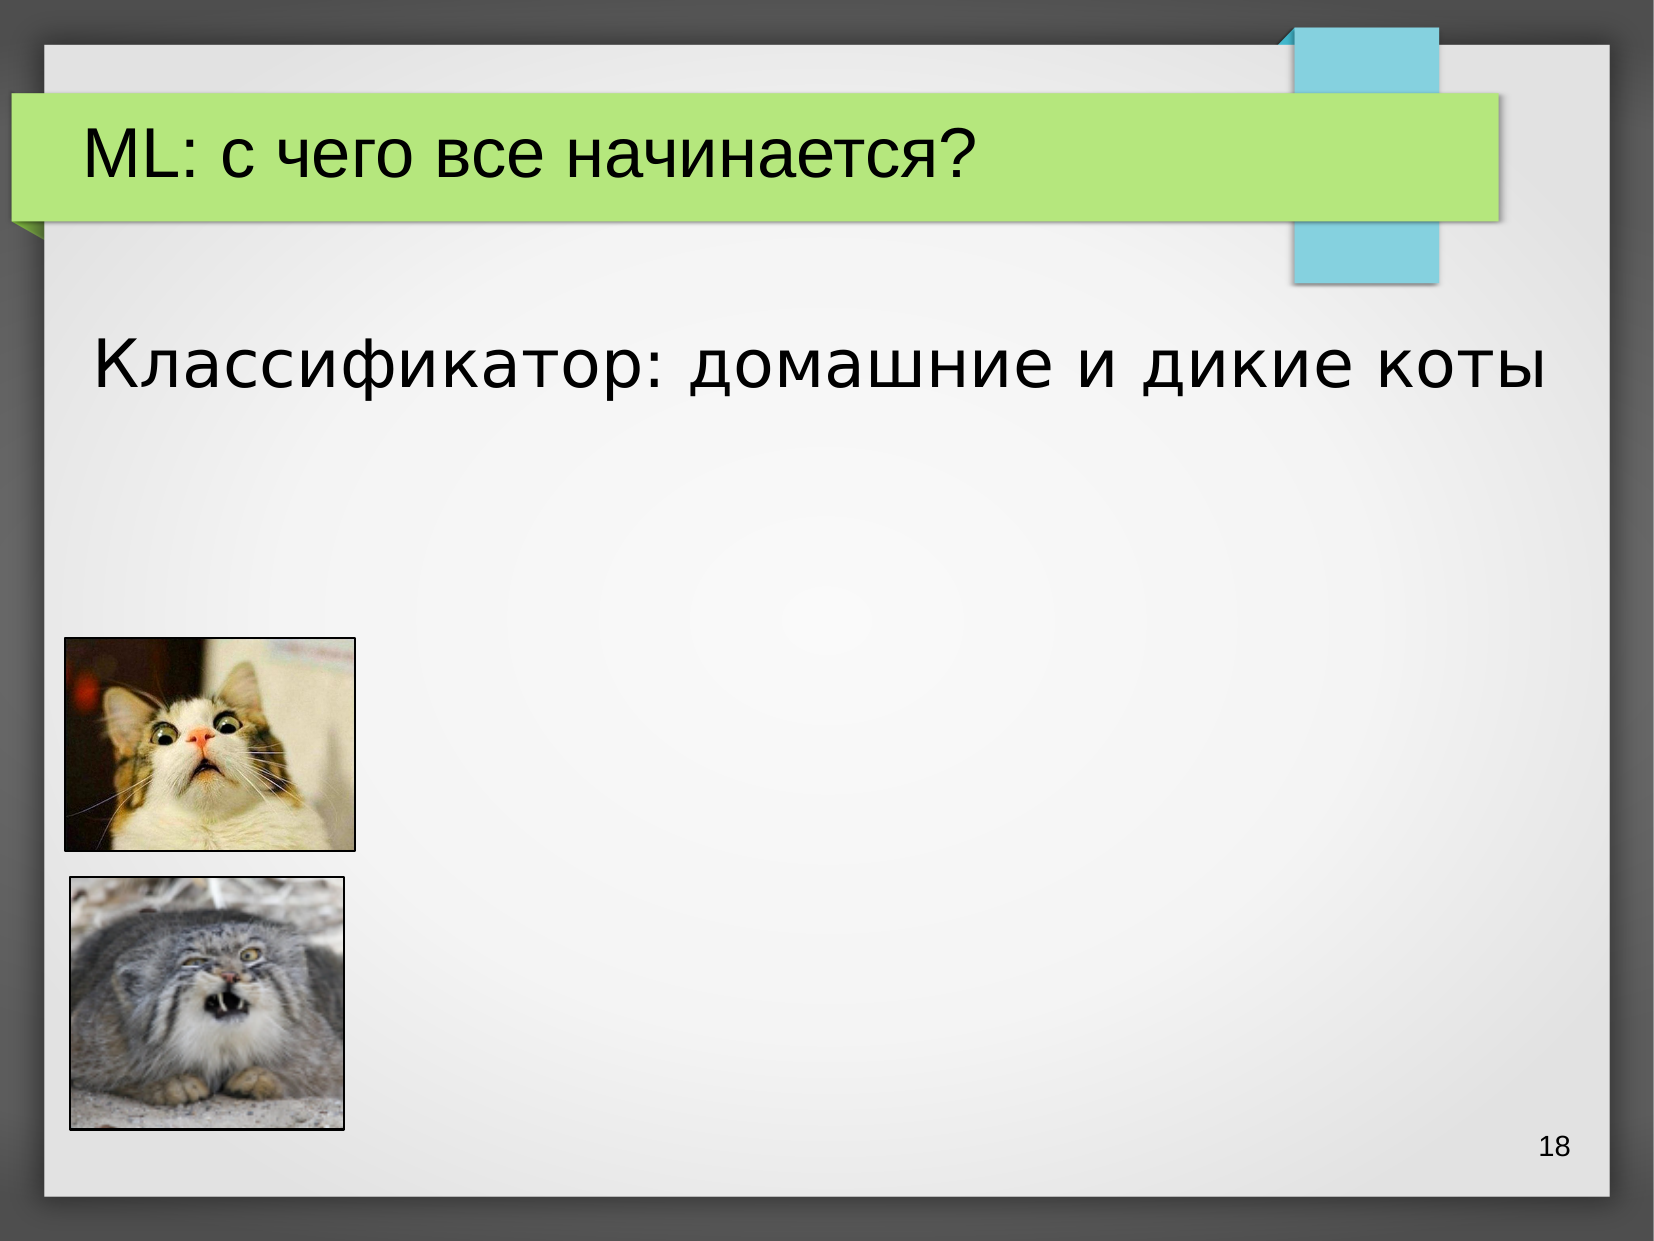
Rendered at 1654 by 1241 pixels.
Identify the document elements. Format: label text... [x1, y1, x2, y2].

text_box Классификатор: домашние и дикие коты [47, 307, 1595, 423]
picture [0, 0, 1654, 1241]
title ML: с чего все начинается? [82, 49, 1571, 257]
